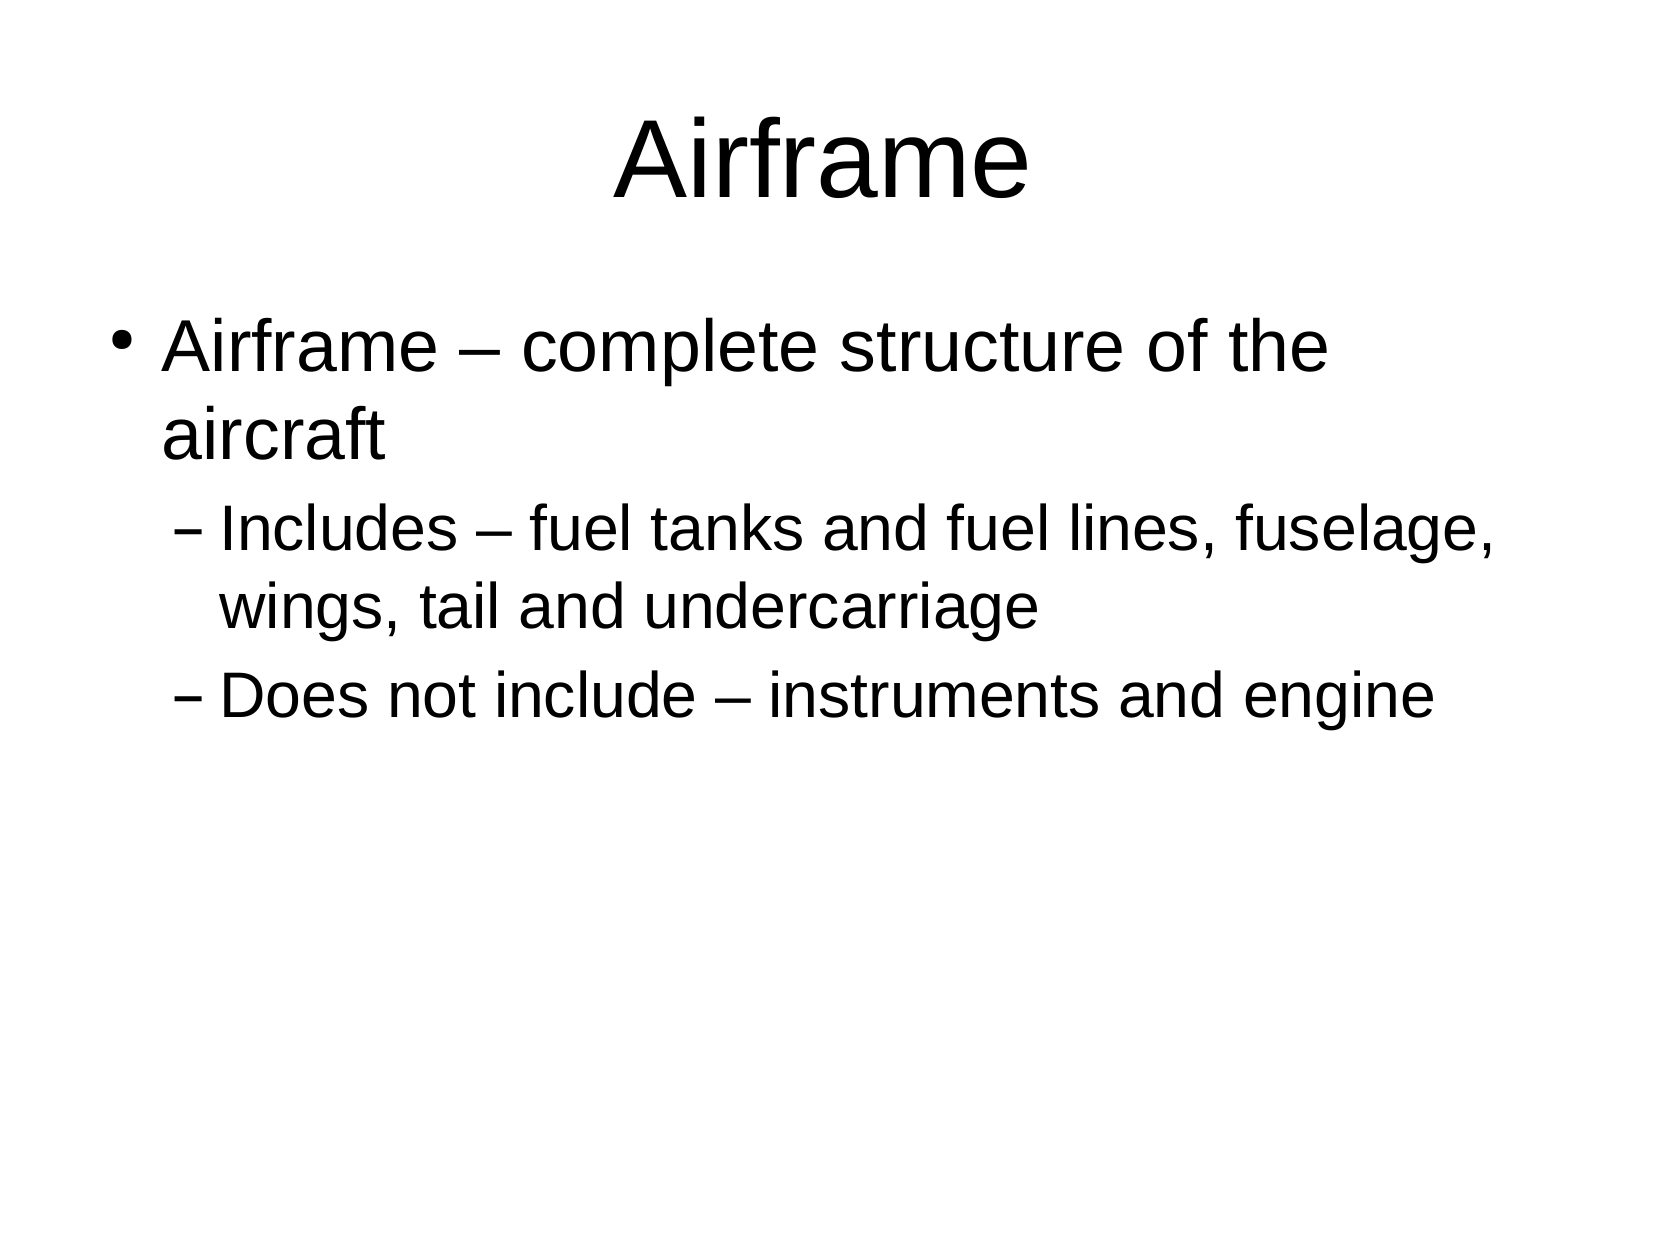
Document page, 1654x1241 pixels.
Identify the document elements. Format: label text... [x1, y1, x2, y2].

list Airframe – complete structure of the aircraft Includes – fuel tanks and fuel lines, fuselage, wings, tail and undercarriage Does not include – instruments and engine [82, 289, 1571, 1241]
title Airframe [82, 16, 1571, 289]
